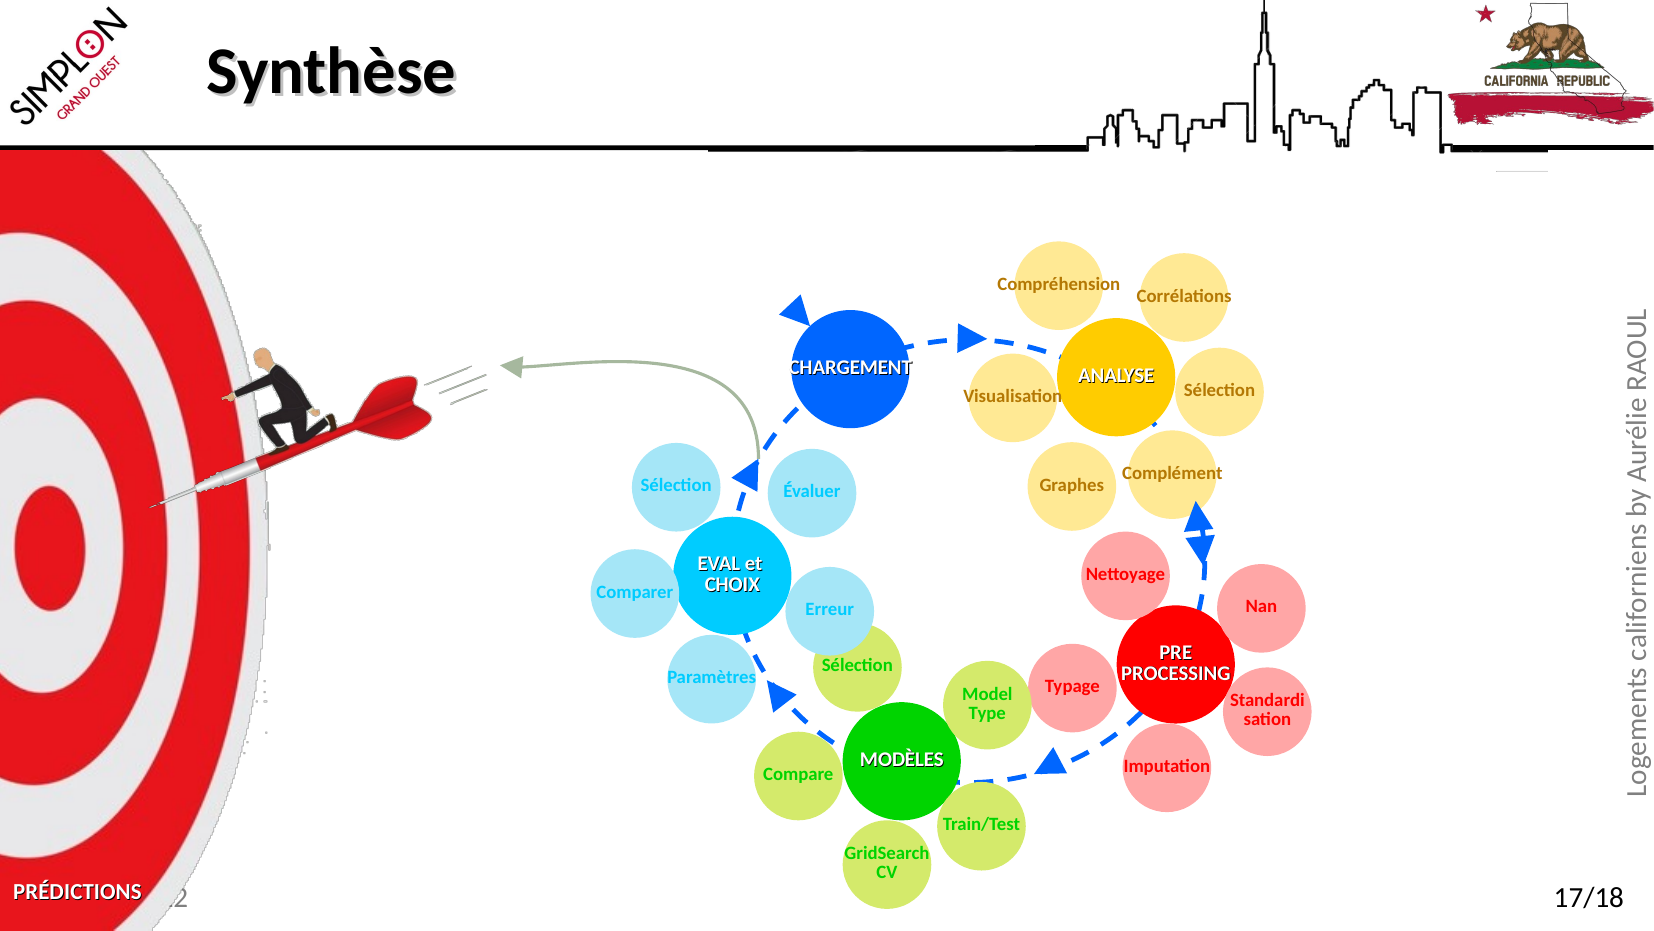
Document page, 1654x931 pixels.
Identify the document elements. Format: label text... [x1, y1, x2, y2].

text_box PRÉDICTIONS [0, 875, 184, 931]
text_box Nan [1217, 564, 1306, 653]
text_box PRE PROCESSING [1116, 605, 1235, 724]
text_box Visualisation [968, 353, 1058, 443]
picture [2, 2, 147, 145]
text_box Paramètres [667, 634, 756, 724]
text_box Standardi sation [1222, 667, 1312, 757]
text_box Comparer [590, 549, 680, 638]
text_box Erreur [785, 566, 875, 656]
text_box Imputation [1122, 723, 1212, 813]
text_box Corrélations [1139, 253, 1229, 342]
text_box Model Type [943, 660, 1032, 750]
text_box Complément [1127, 430, 1217, 519]
text_box Sélection [631, 442, 721, 532]
text_box Compréhension [1014, 241, 1103, 331]
text_box Sélection [813, 625, 902, 712]
text_box Évaluer [767, 448, 857, 538]
text_box CHARGEMENT [791, 310, 910, 429]
title Synthèse [206, 24, 1447, 129]
text_box Compare [754, 731, 843, 821]
picture [708, 0, 1654, 172]
text_box MODÈLES [842, 702, 961, 821]
text_box EVAL et CHOIX [673, 516, 792, 635]
text_box Graphes [1027, 442, 1117, 531]
text_box Typage [1028, 643, 1117, 733]
text_box Sélection [1175, 347, 1264, 437]
text_box ANALYSE [1057, 318, 1176, 437]
text_box [745, 605, 869, 749]
text_box Train/Test [937, 781, 1026, 871]
text_box Nettoyage [1081, 531, 1170, 621]
picture [0, 150, 504, 931]
text_box [778, 294, 811, 327]
text_box GridSearch CV [842, 820, 932, 909]
text_box [731, 323, 1215, 783]
